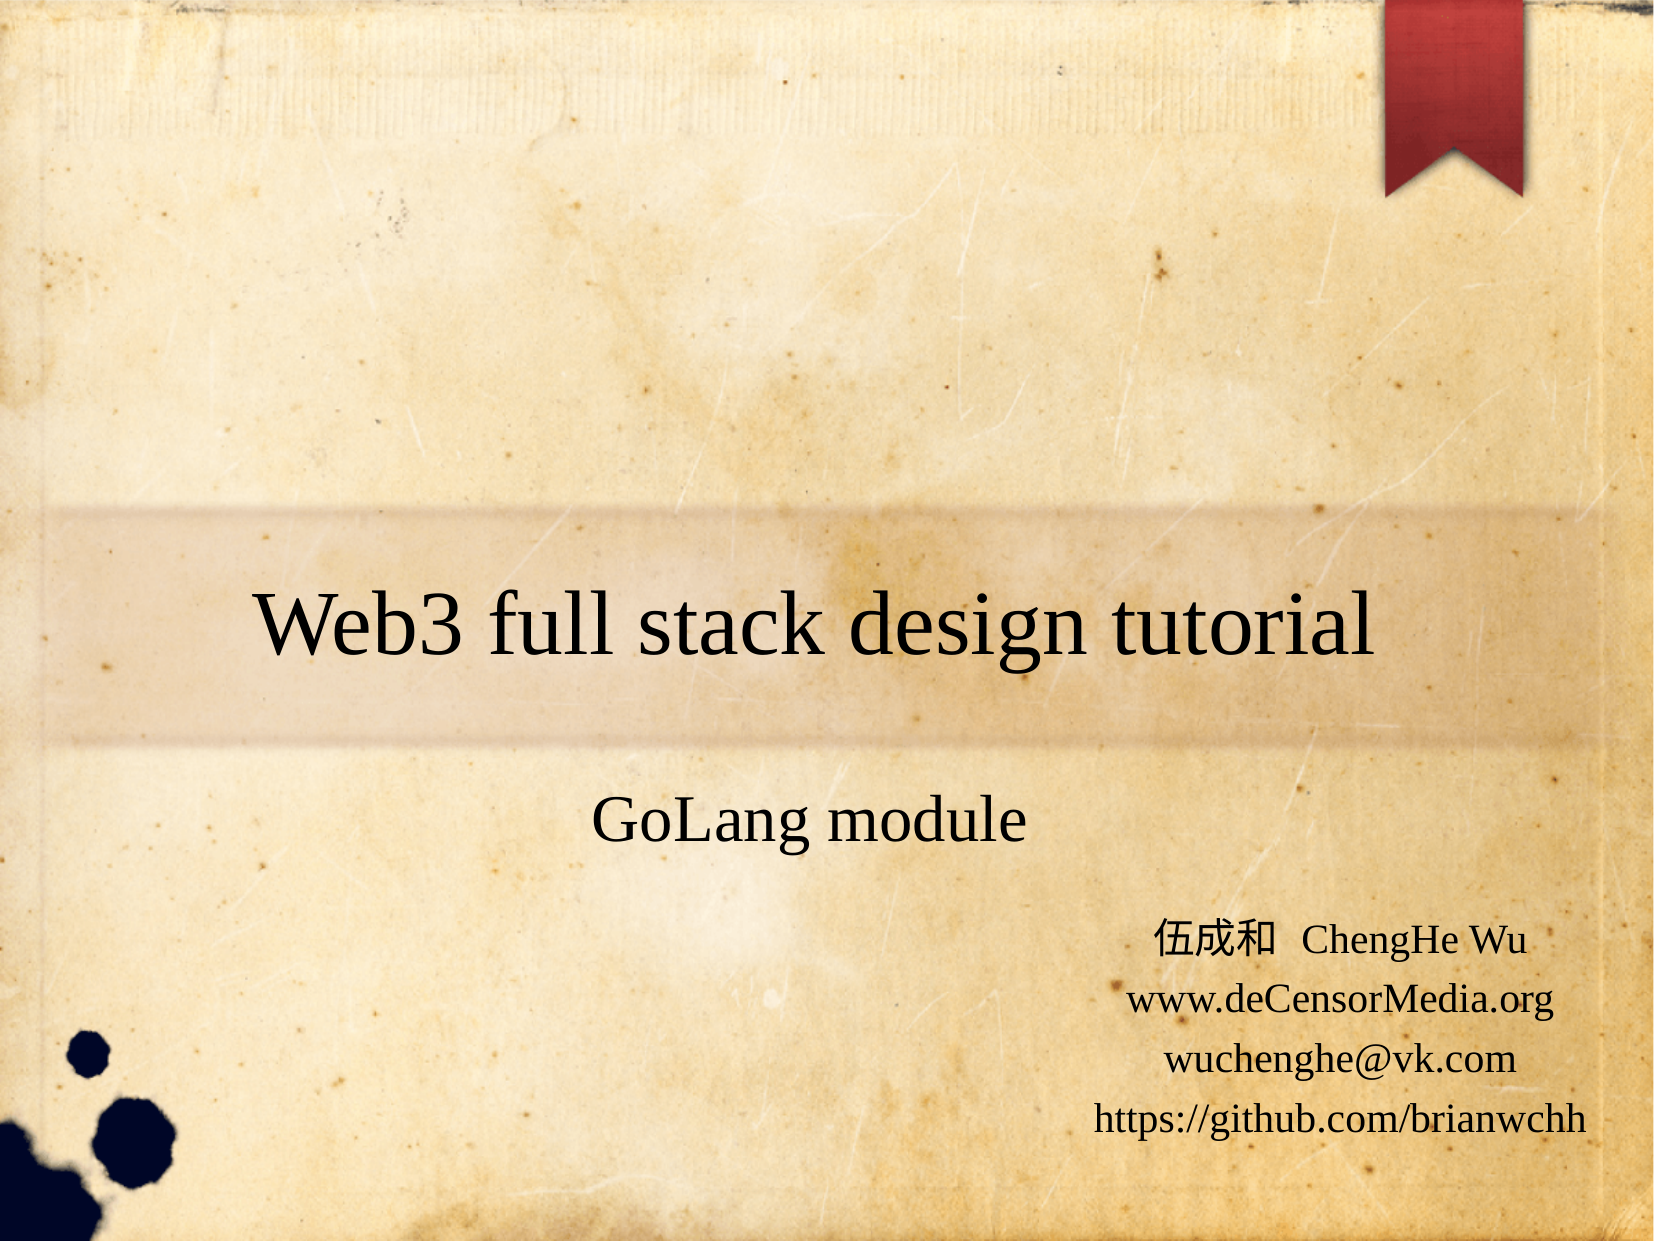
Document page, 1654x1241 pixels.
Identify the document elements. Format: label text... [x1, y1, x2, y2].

title Web3 full stack design tutorial [82, 519, 1571, 727]
list https://github.com/brianwchh [1020, 1095, 1591, 1156]
picture [0, 0, 1654, 1241]
list wuchenghe@vk.com [1020, 1035, 1591, 1095]
list www.deCensorMedia.org [1020, 975, 1591, 1035]
list 伍成和 ChengHe Wu [1020, 915, 1591, 975]
title GoLang module [405, 752, 1216, 886]
